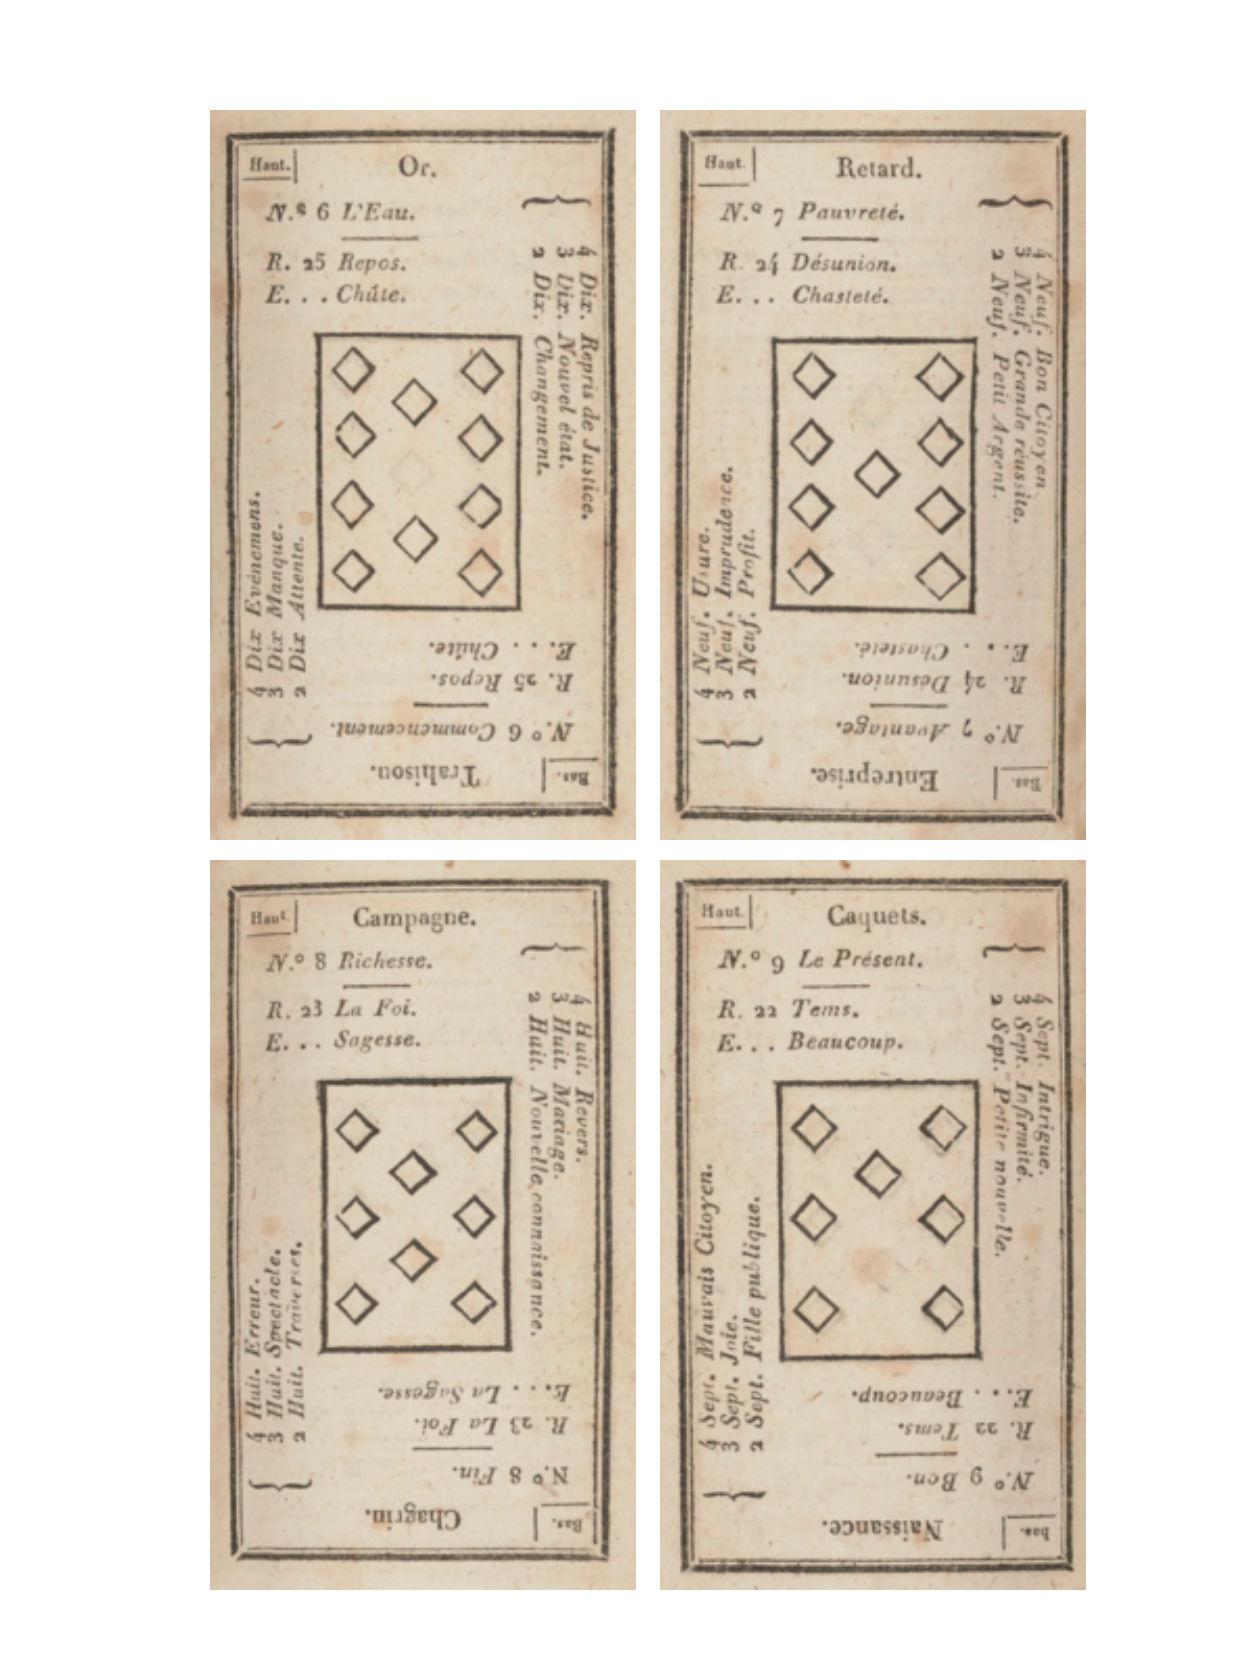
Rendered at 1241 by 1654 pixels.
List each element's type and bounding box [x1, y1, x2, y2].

picture [660, 110, 1086, 841]
picture [660, 860, 1086, 1591]
picture [210, 110, 636, 841]
picture [210, 860, 636, 1591]
